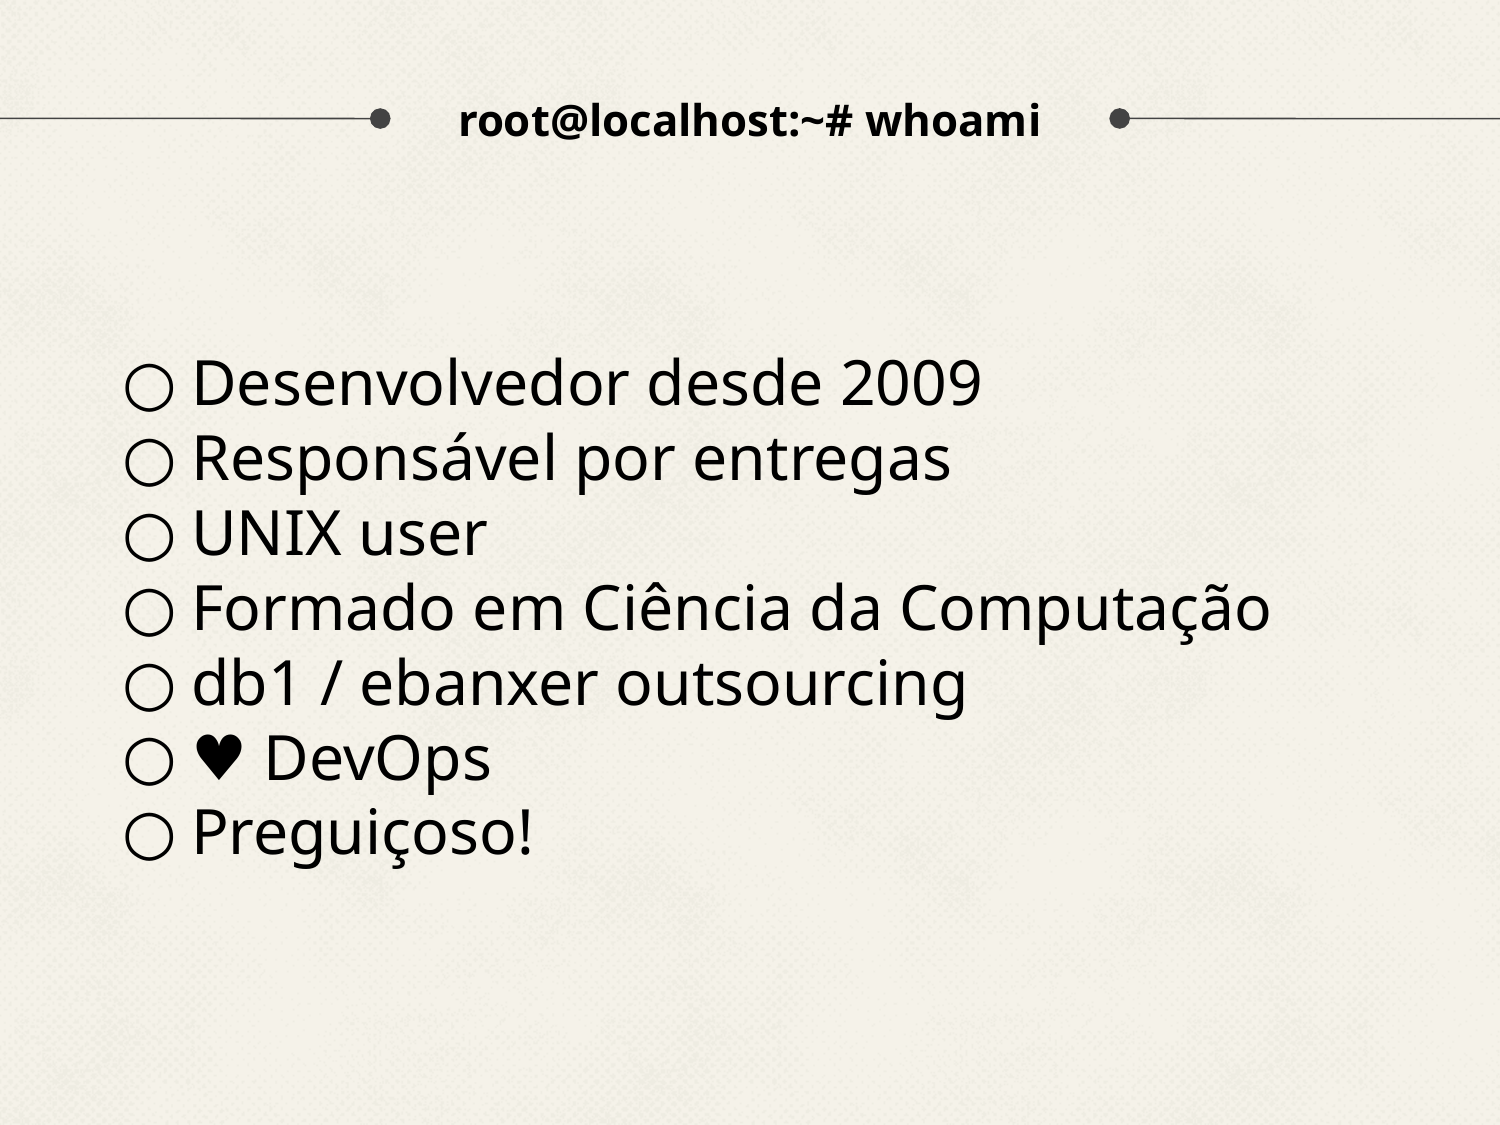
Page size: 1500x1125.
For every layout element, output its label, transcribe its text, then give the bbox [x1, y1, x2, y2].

picture [0, 0, 1500, 1125]
title root@localhost:~# whoami [430, 24, 1070, 213]
list Desenvolvedor desde 2009 Responsável por entregas UNIX user Formado em Ciência da Computação db1 / ebanxer outsourcing ♥ DevOps Preguiçoso! [101, 327, 1399, 1031]
